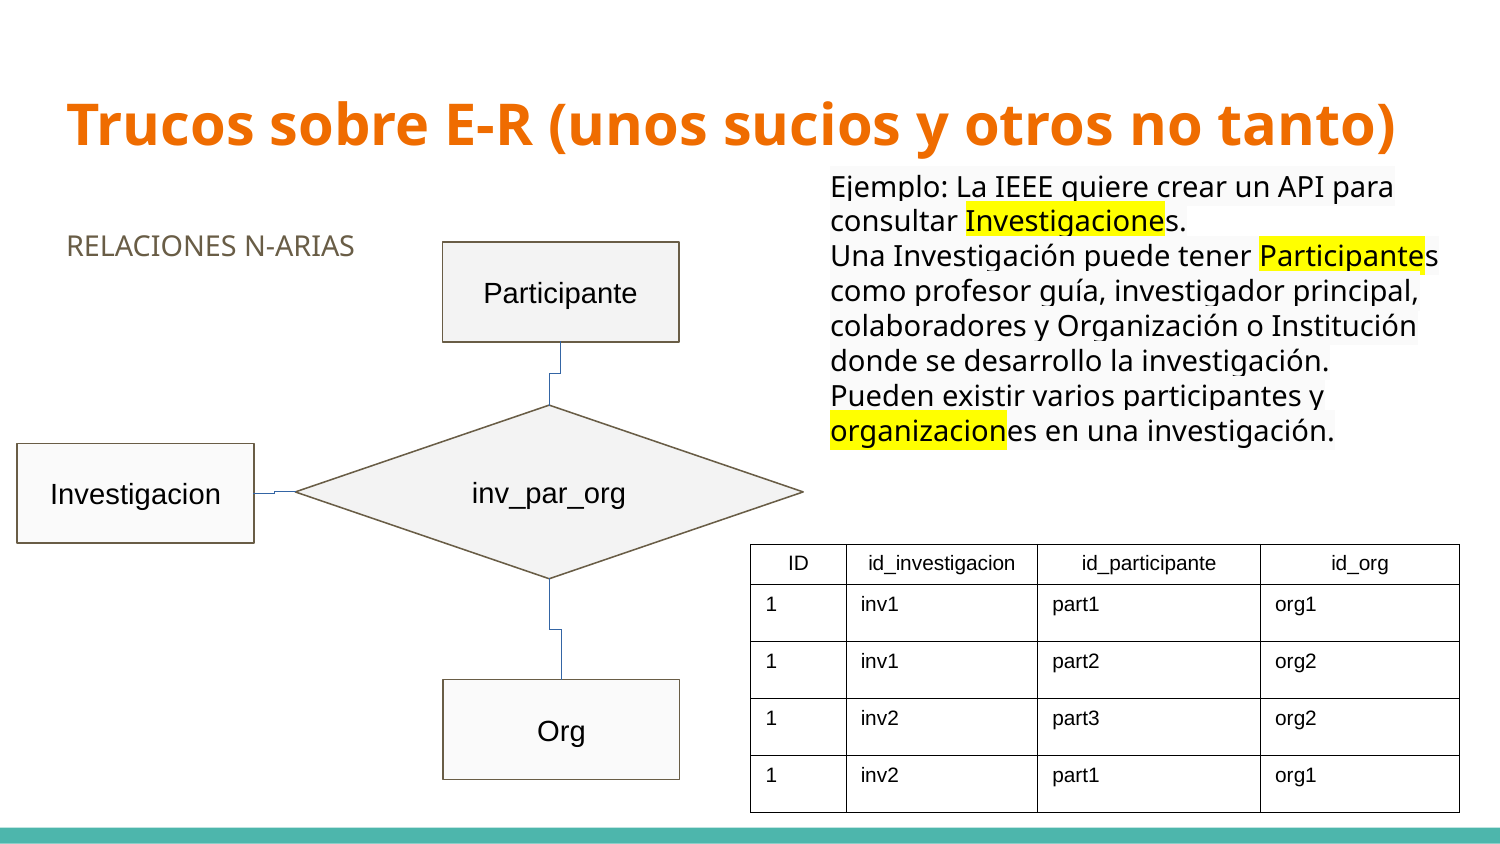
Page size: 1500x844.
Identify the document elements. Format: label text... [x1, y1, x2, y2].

table_cell org2 [1261, 699, 1459, 755]
table_cell org2 [1261, 642, 1459, 698]
table_cell inv2 [847, 699, 1037, 755]
table_cell 1 [751, 756, 846, 812]
list RELACIONES N-ARIAS [51, 207, 814, 278]
text_box Org [442, 679, 680, 780]
table_cell part1 [1038, 756, 1260, 812]
table_cell org1 [1261, 585, 1459, 641]
table_header id_investigacion [847, 545, 1037, 584]
table_cell inv2 [847, 756, 1037, 812]
table_cell inv1 [847, 585, 1037, 641]
table_cell inv1 [847, 642, 1037, 698]
table_cell 1 [751, 585, 846, 641]
table_cell org1 [1261, 756, 1459, 812]
title Trucos sobre E-R (unos sucios y otros no tanto) [51, 72, 1449, 189]
text_box Ejemplo: La IEEE quiere crear un API para consultar Investigaciones. Una Investigación puede tener Participantes como profesor guía, investigador principal, colaboradores y Organización o Institución donde se desarrollo la investigación. Pueden existir varios participantes y organizaciones en una investigación. [814, 152, 1494, 463]
table_header id_org [1261, 545, 1459, 584]
table_cell part2 [1038, 642, 1260, 698]
table_header ID [751, 545, 846, 584]
table_cell 1 [751, 699, 846, 755]
table_header id_participante [1038, 545, 1260, 584]
text_box inv_par_org [295, 405, 804, 579]
table_cell part3 [1038, 699, 1260, 755]
table_cell part1 [1038, 585, 1260, 641]
text_box Participante [442, 242, 680, 342]
text_box Investigacion [17, 443, 254, 544]
table_cell 1 [751, 642, 846, 698]
